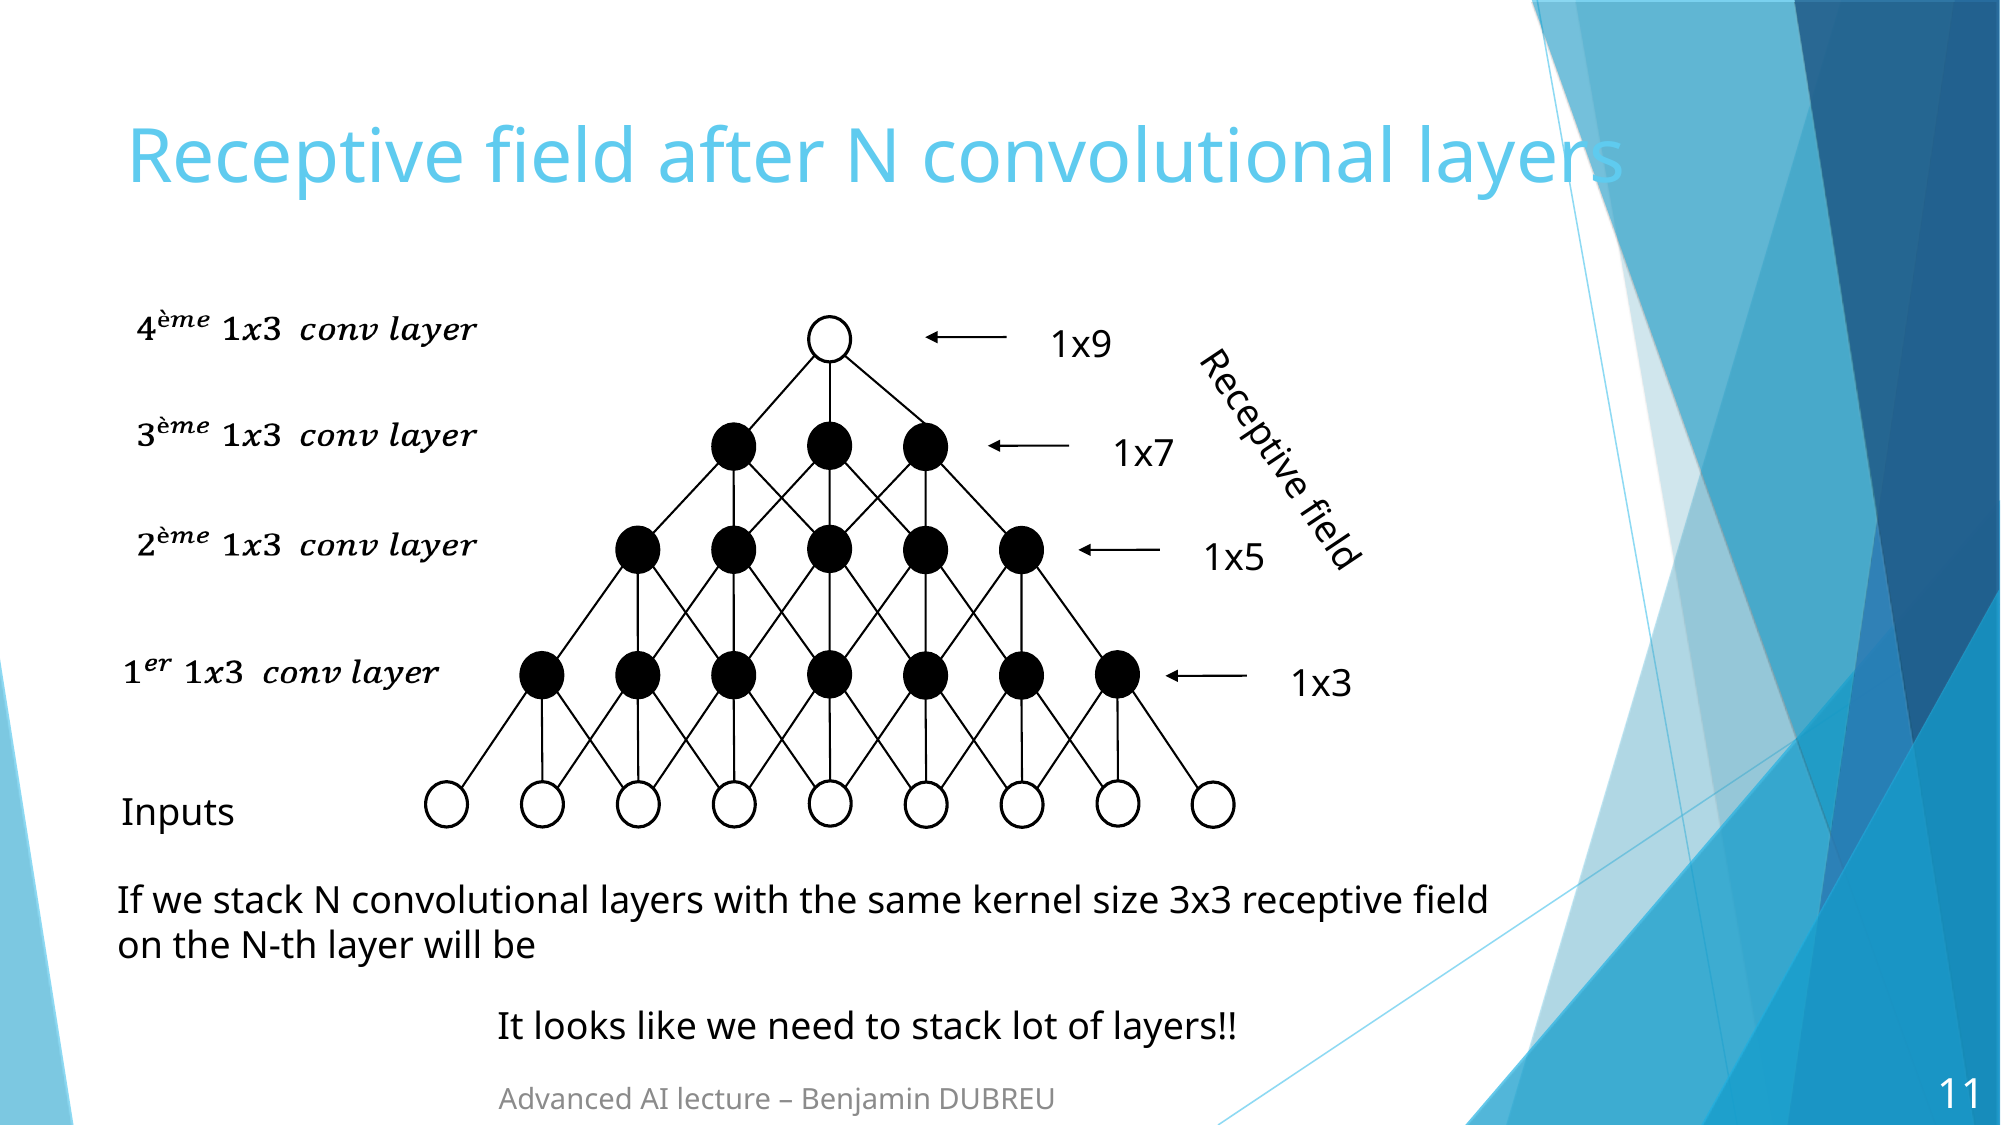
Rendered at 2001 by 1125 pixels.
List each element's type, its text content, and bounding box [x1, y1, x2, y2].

text_box [905, 782, 948, 828]
text_box [808, 651, 851, 697]
text_box [1192, 782, 1235, 828]
text_box [521, 781, 564, 828]
text_box [1000, 653, 1043, 698]
text_box [111, 514, 499, 577]
text_box 1x3 [1275, 651, 1368, 712]
footer Advanced AI lecture – Benjamin DUBREU [483, 1067, 1517, 1125]
text_box [1096, 651, 1139, 697]
text_box [713, 781, 756, 828]
text_box [809, 781, 852, 827]
text_box [808, 526, 851, 572]
text_box [808, 423, 851, 469]
text_box [617, 781, 660, 828]
text_box [520, 652, 563, 698]
text_box [808, 316, 851, 362]
title Receptive field after N convolutional layers [111, 99, 1814, 317]
text_box 1x5 [1187, 525, 1281, 586]
text_box [712, 652, 755, 698]
text_box [904, 653, 947, 699]
text_box 1x7 [1097, 421, 1190, 482]
text_box It looks like we need to stack lot of layers!! [482, 994, 1253, 1055]
text_box Receptive field [1178, 323, 1387, 595]
text_box [1000, 527, 1043, 573]
text_box [616, 652, 659, 698]
text_box [904, 527, 947, 573]
text_box [1097, 781, 1139, 827]
text_box Inputs [106, 780, 250, 841]
text_box [616, 527, 659, 573]
text_box [425, 781, 468, 828]
text_box If we stack N convolutional layers with the same kernel size 3x3 receptive field on the N-th layer will be [102, 868, 1516, 974]
text_box [712, 423, 755, 470]
slide_number <number> [1887, 1065, 2000, 1125]
text_box [112, 299, 501, 362]
text_box [712, 527, 755, 573]
text_box [111, 405, 499, 468]
text_box [904, 424, 947, 470]
text_box [1001, 782, 1044, 828]
text_box 1x9 [1034, 312, 1128, 373]
text_box [100, 643, 464, 705]
